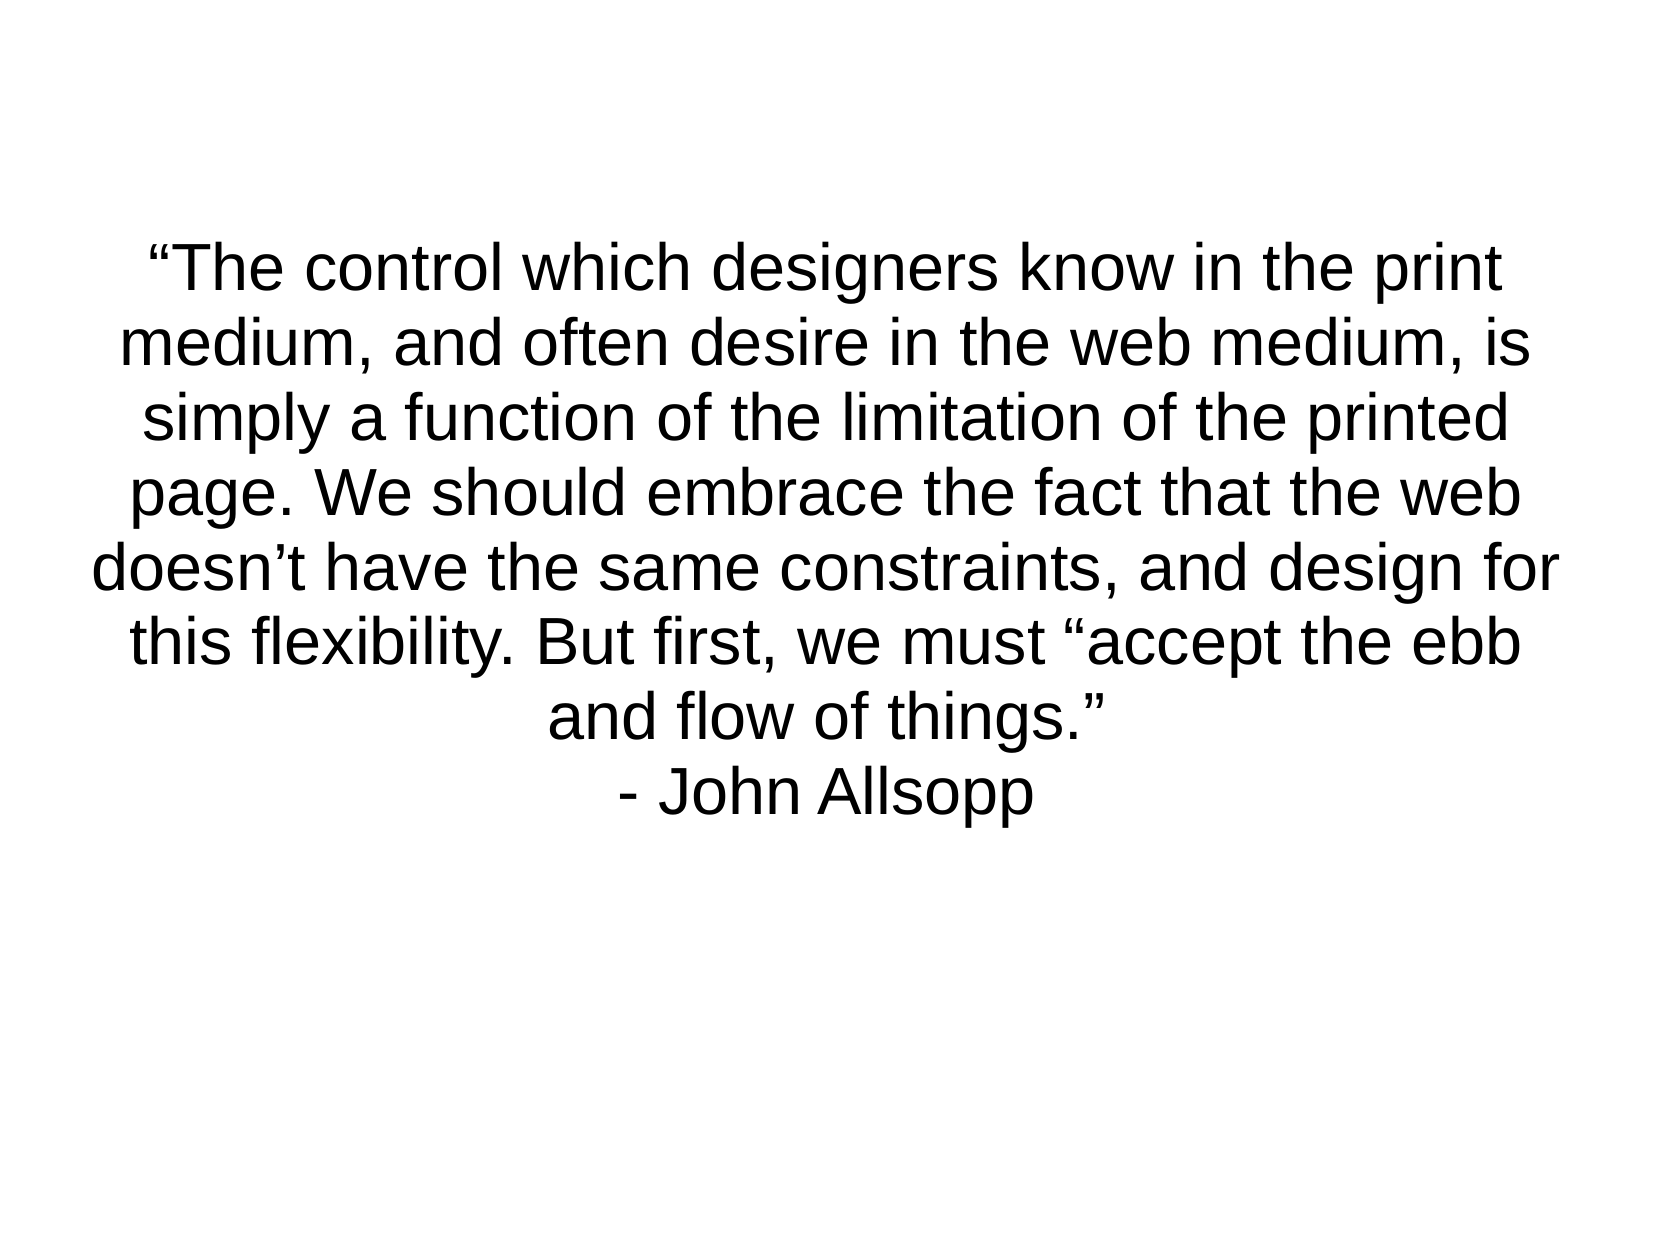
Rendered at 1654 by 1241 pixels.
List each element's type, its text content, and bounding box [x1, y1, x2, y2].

subtitle “The control which designers know in the print medium, and often desire in the web medium, is simply a function of the limitation of the printed page. We should embrace the fact that the web doesn’t have the same constraints, and design for this flexibility. But first, we must “accept the ebb and flow of things.” - John Allsopp [82, 49, 1571, 1010]
